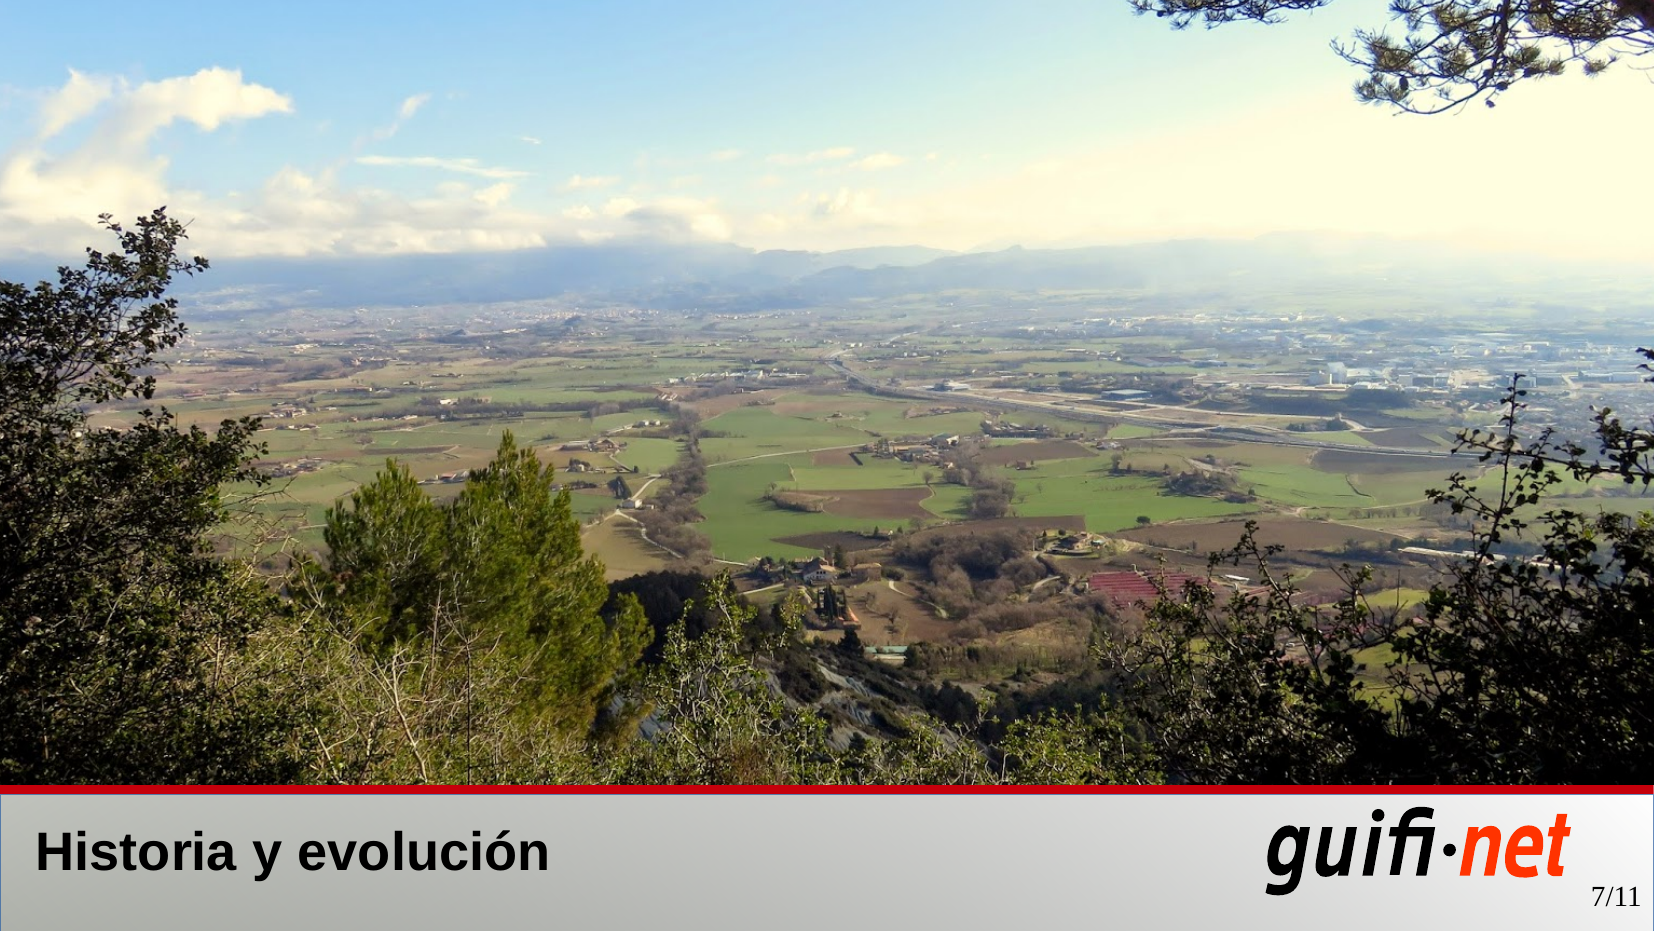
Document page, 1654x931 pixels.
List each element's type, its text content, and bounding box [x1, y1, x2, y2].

title Historia y evolución [35, 804, 1182, 898]
picture [0, 0, 1654, 785]
